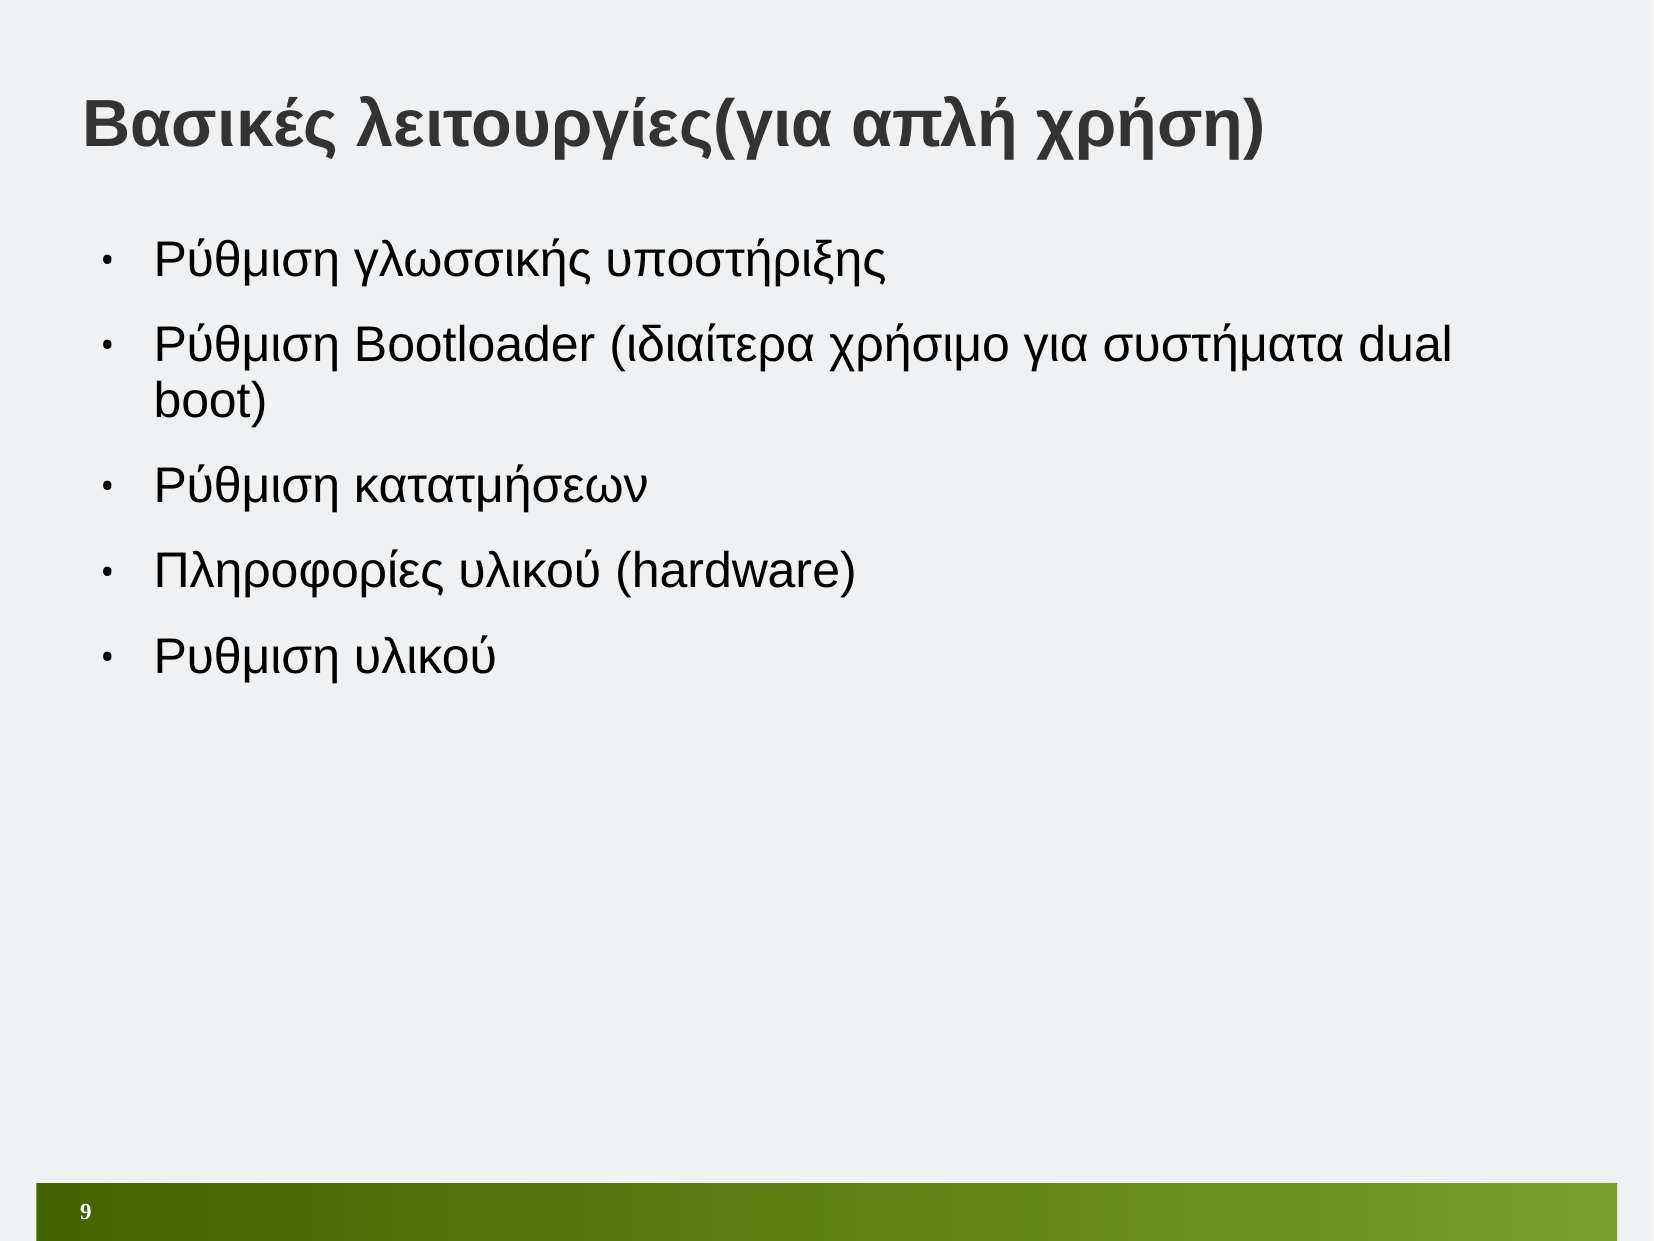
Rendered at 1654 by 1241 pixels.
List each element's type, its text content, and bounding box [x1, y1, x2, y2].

picture [0, 0, 1654, 1241]
list Ρύθμιση γλωσσικής υποστήριξης Ρύθμιση Bootloader (ιδιαίτερα χρήσιμο για συστήματα dual boot) Ρύθμιση κατατμήσεων Πληροφορίες υλικού (hardware) Ρυθμιση υλικού [82, 231, 1571, 1050]
title Βασικές λειτουργίες(για απλή χρήση) [82, 49, 1571, 198]
